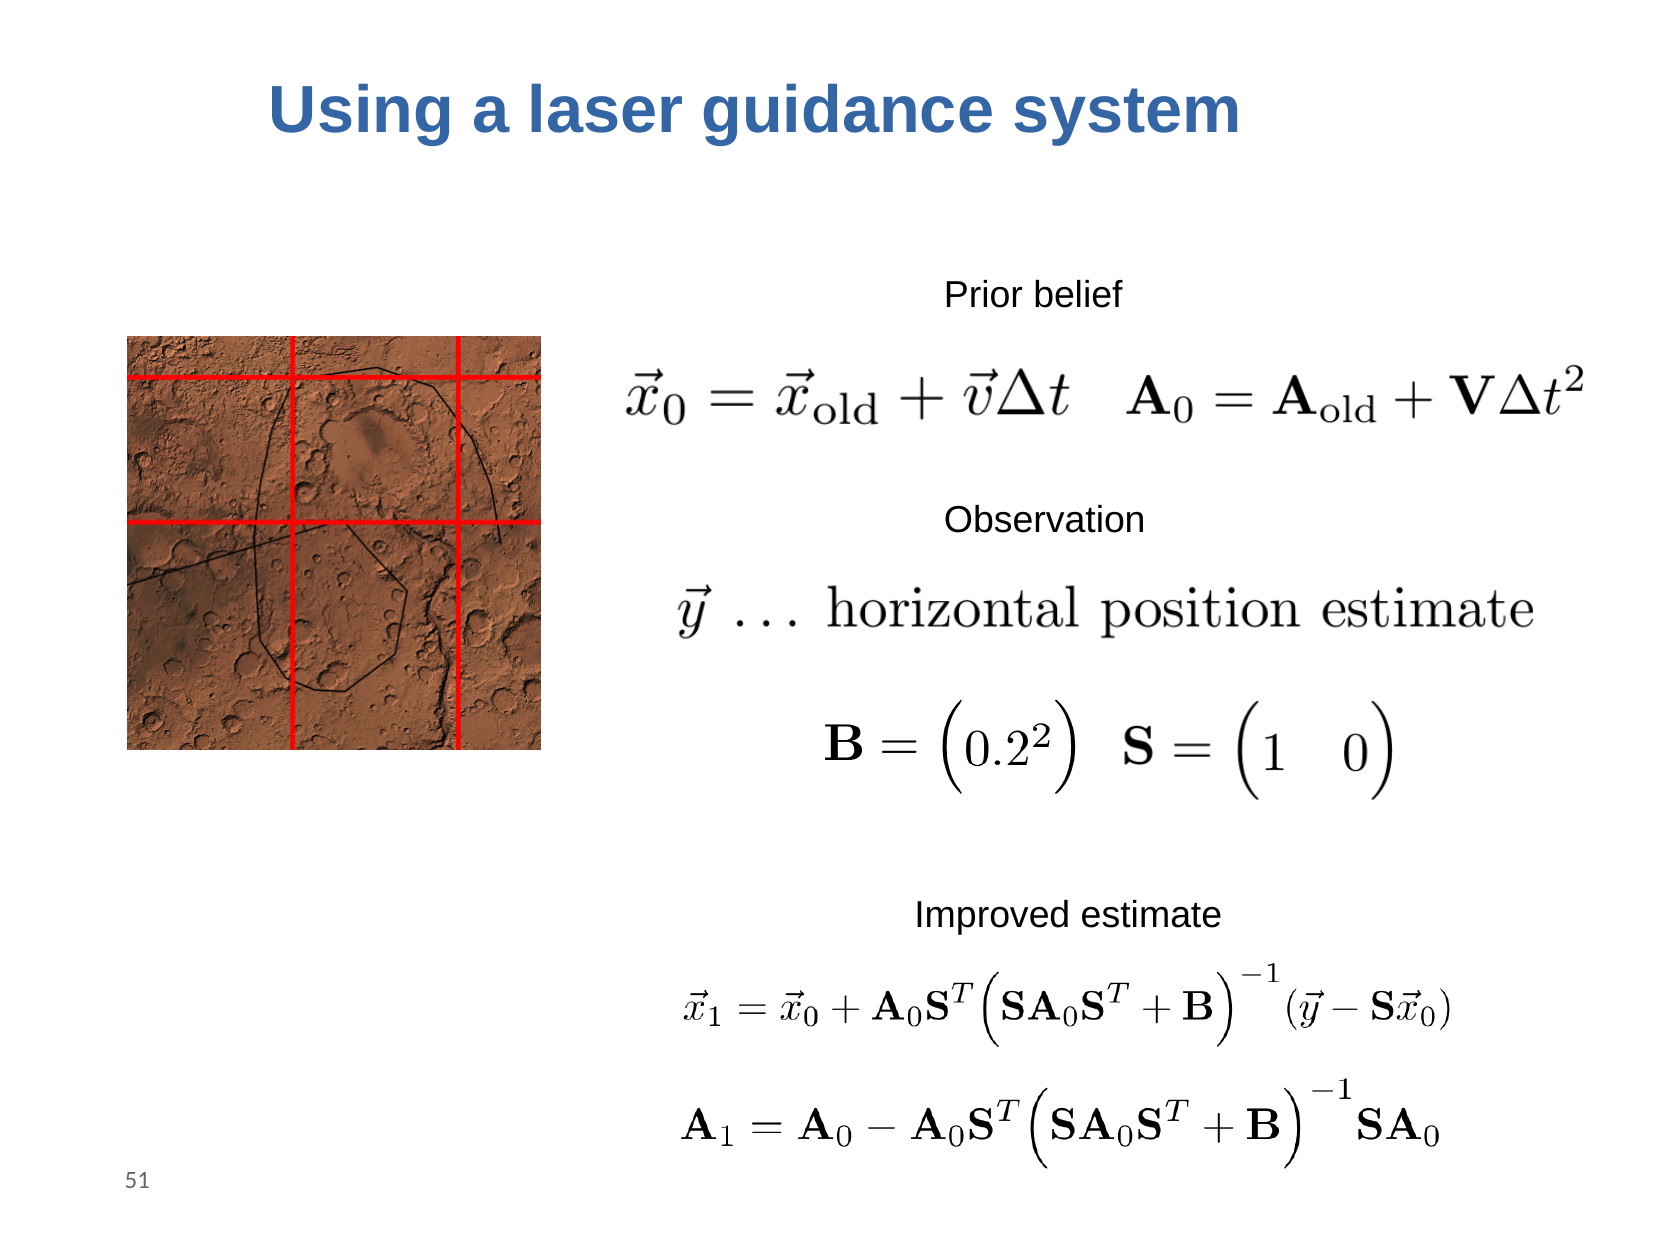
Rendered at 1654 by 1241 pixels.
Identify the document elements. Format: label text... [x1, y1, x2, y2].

text_box Prior belief [929, 266, 1138, 324]
picture [1116, 347, 1609, 442]
title Using a laser guidance system [147, 5, 1365, 213]
picture [674, 957, 1455, 1051]
text_box Improved estimate [899, 886, 1238, 944]
picture [598, 347, 1094, 442]
picture [127, 336, 541, 751]
picture [660, 568, 1546, 653]
picture [674, 1070, 1455, 1174]
picture [810, 689, 1081, 801]
text_box Observation [929, 490, 1161, 548]
picture [1105, 692, 1396, 804]
